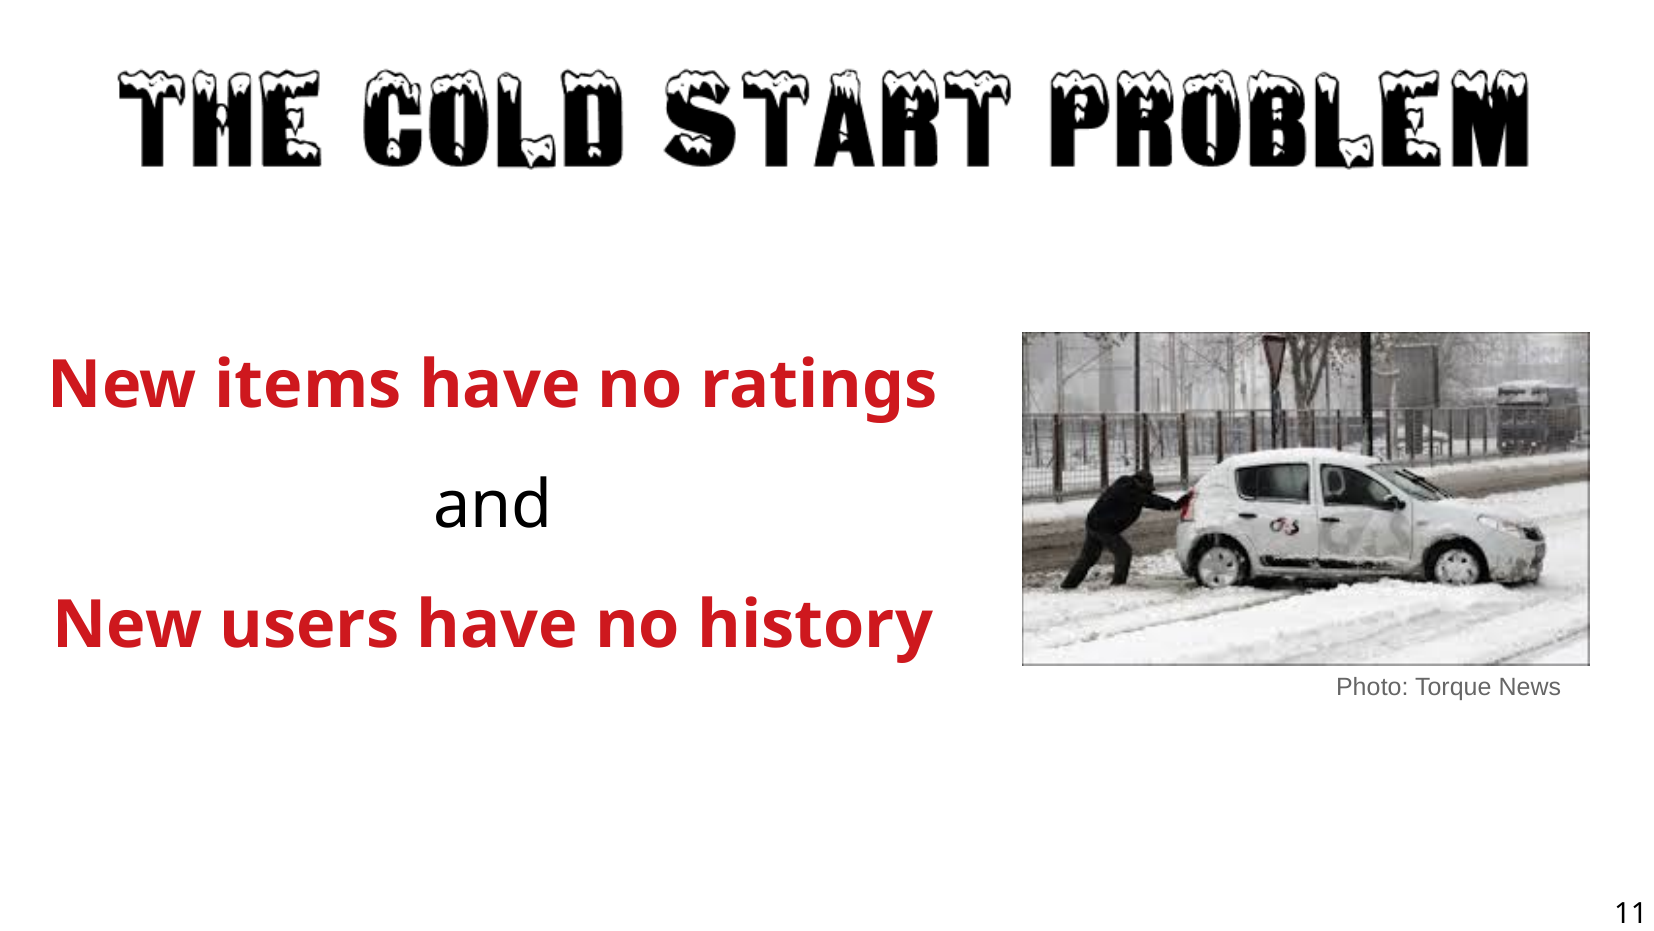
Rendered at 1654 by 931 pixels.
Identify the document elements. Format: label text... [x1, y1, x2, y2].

list New items have no ratings and New users have no history [29, 335, 957, 672]
picture [1022, 332, 1590, 666]
picture [115, 66, 1549, 181]
text_box Photo: Torque News [1183, 665, 1584, 709]
